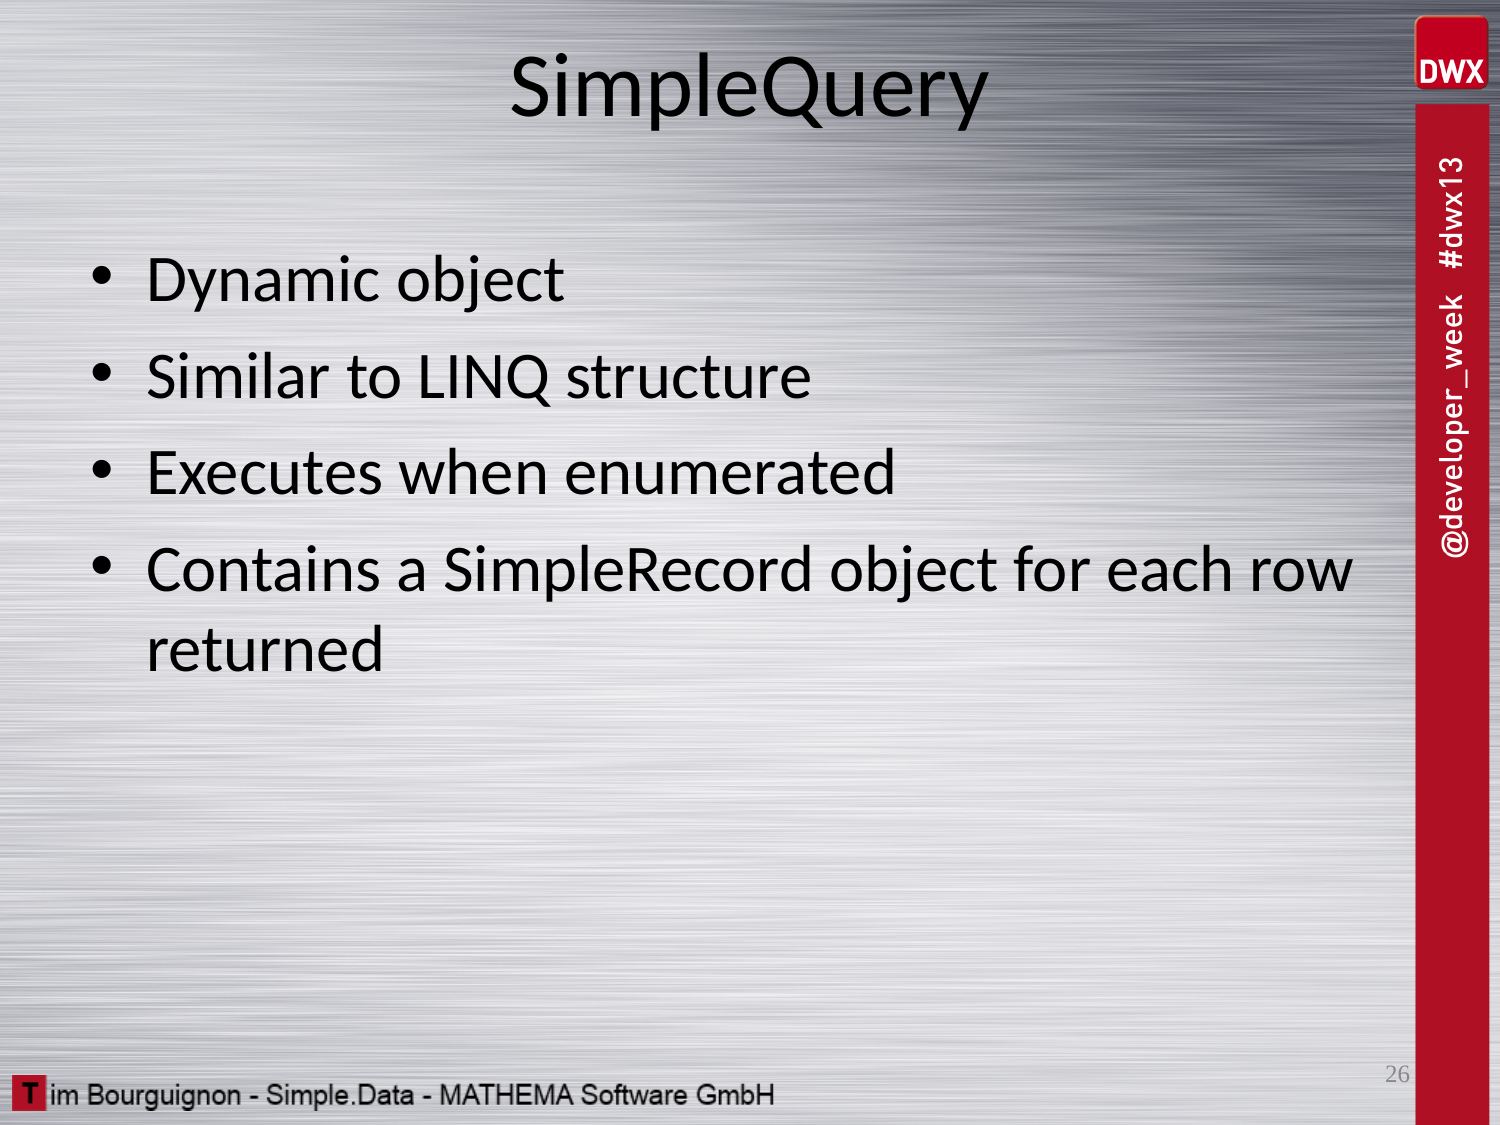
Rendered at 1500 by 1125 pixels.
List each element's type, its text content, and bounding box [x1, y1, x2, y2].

picture [0, 0, 1500, 1125]
list Dynamic object Similar to LINQ structure Executes when enumerated Contains a SimpleRecord object for each row returned [75, 227, 1426, 970]
title SimpleQuery [75, 0, 1426, 174]
